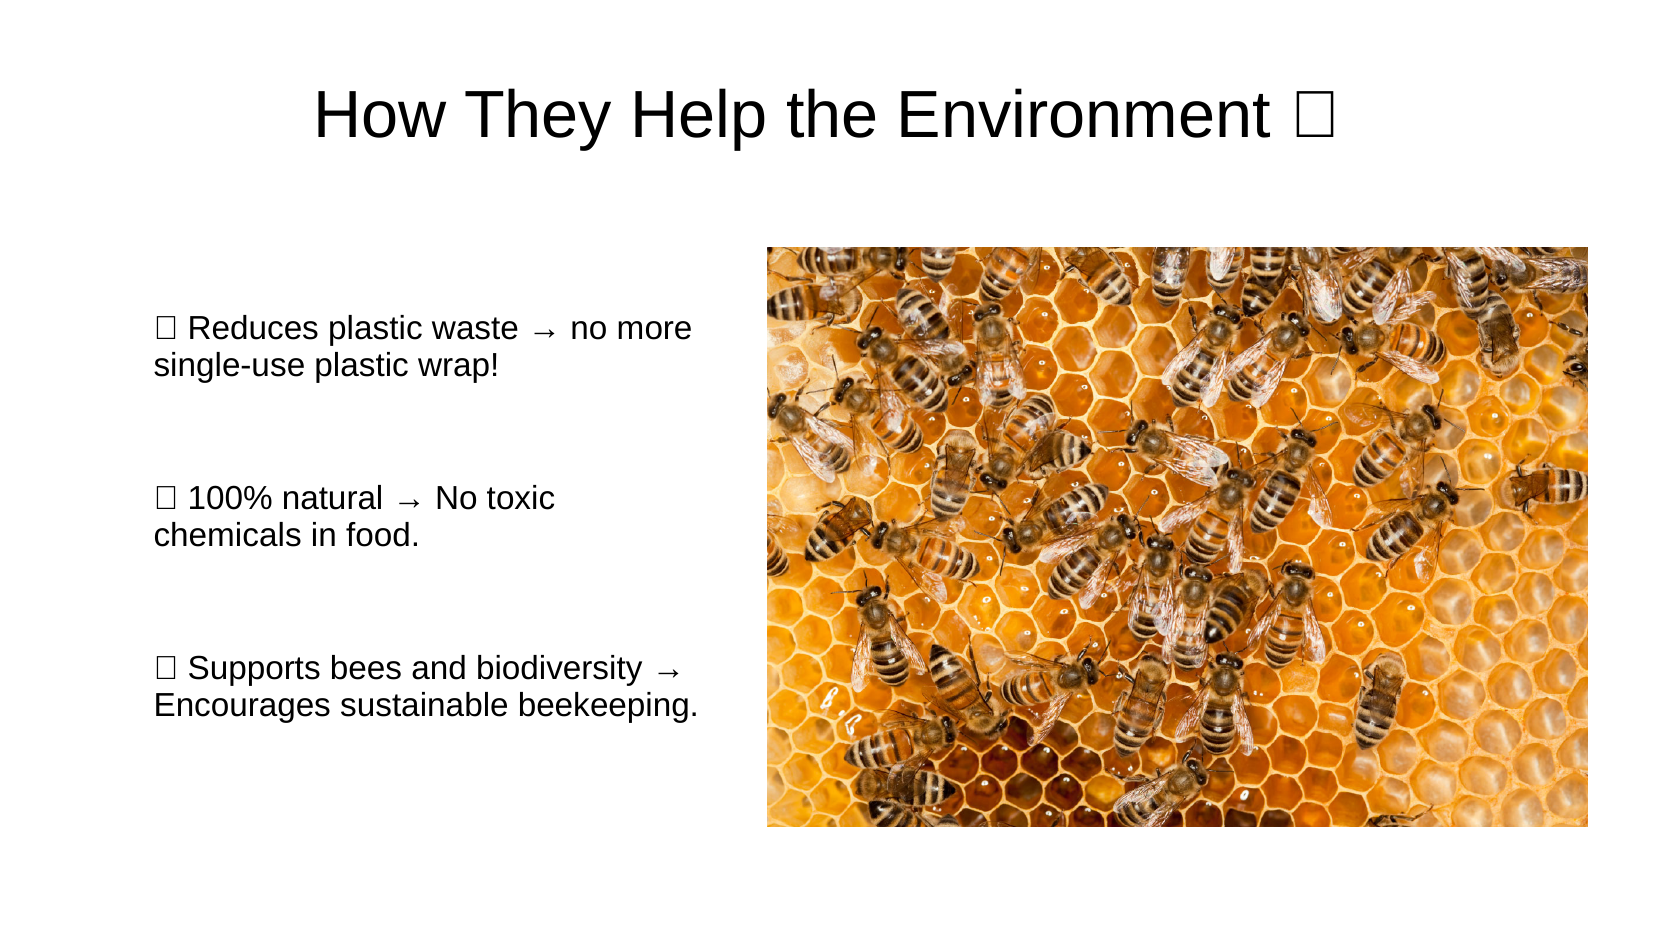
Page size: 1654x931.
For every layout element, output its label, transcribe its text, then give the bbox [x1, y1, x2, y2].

list ✅ Reduces plastic waste → no more single-use plastic wrap! ✅ 100% natural → No toxic chemicals in food. ✅ Supports bees and biodiversity → Encourages sustainable beekeeping. [82, 177, 709, 857]
title How They Help the Environment 🌱 [82, 37, 1571, 193]
picture [767, 247, 1588, 827]
